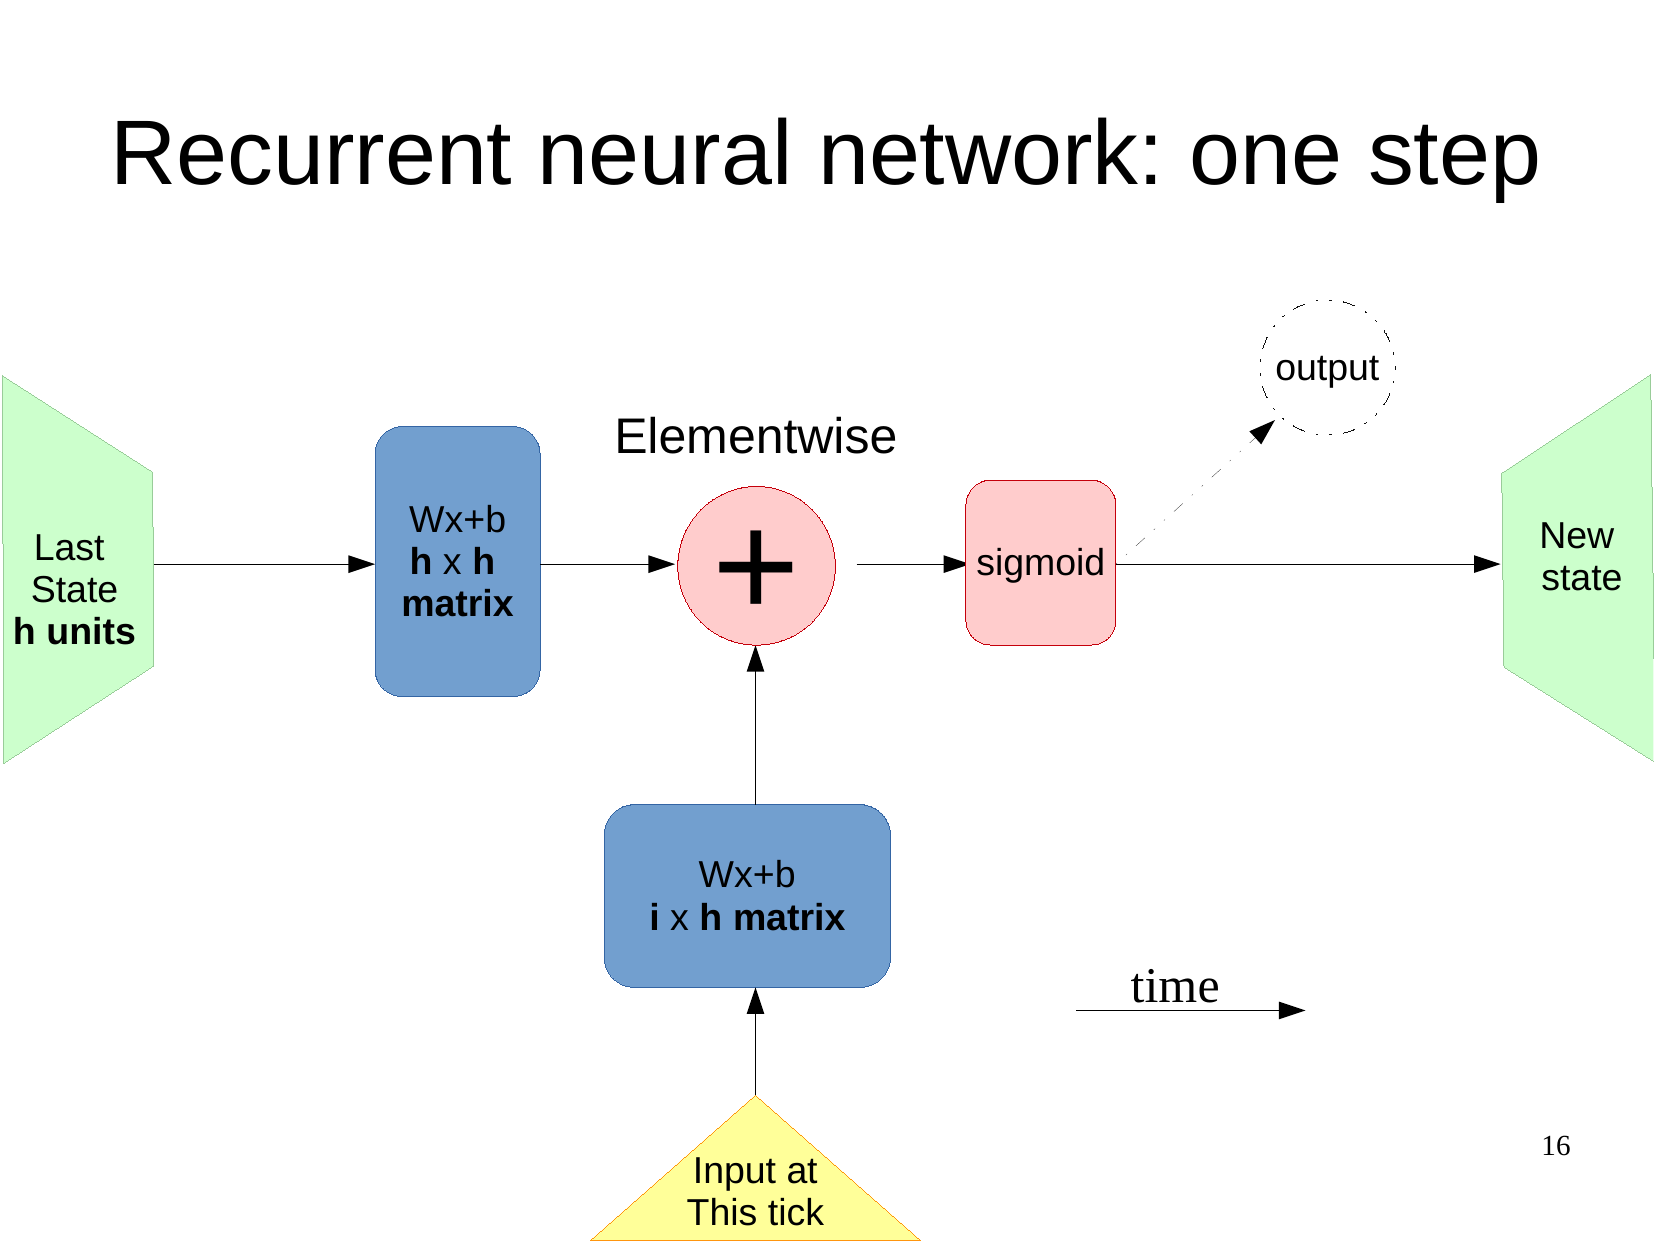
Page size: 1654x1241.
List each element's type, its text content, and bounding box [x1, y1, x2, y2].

text_box sigmoid [965, 480, 1116, 646]
text_box Wx+b h x h matrix [375, 426, 541, 697]
text_box [1503, 606, 1654, 762]
text_box + [677, 486, 836, 646]
text_box [3, 703, 97, 764]
title Recurrent neural network: one step [82, 49, 1571, 257]
text_box output [1260, 300, 1396, 436]
text_box Input at This tick [590, 1095, 921, 1241]
text_box [2, 375, 153, 519]
text_box Elementwise [599, 400, 913, 472]
text_box Last State h units [0, 519, 169, 703]
text_box New state [1483, 507, 1654, 606]
text_box [1501, 374, 1653, 507]
text_box time [1115, 957, 1235, 1014]
text_box Wx+b i x h matrix [604, 804, 891, 988]
